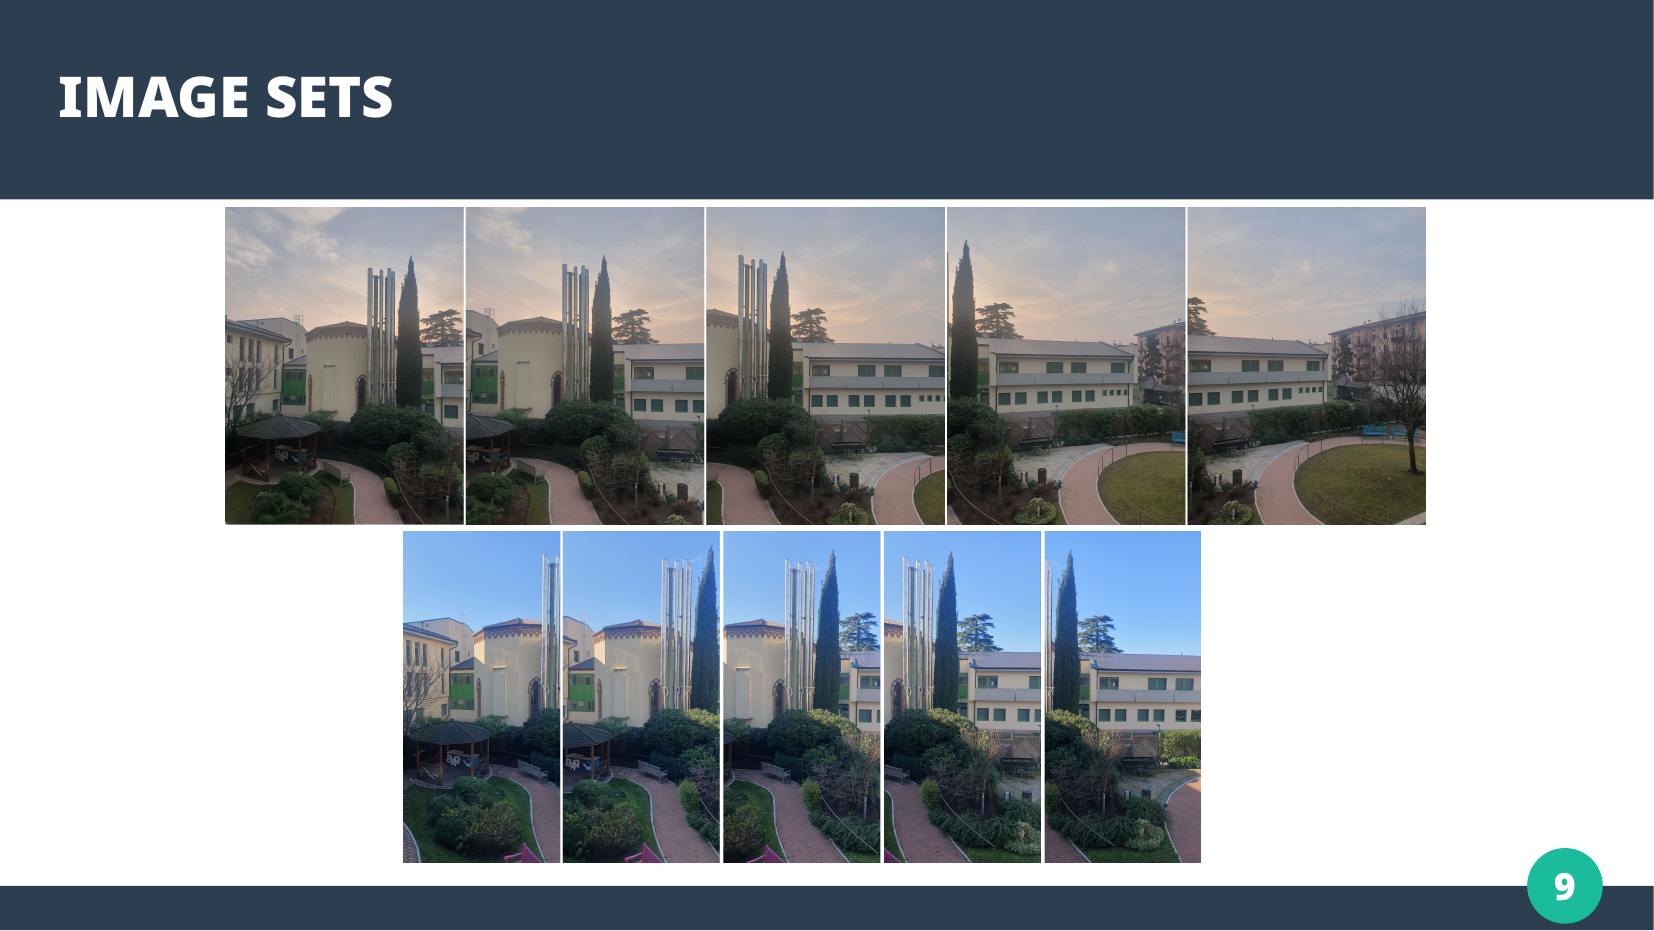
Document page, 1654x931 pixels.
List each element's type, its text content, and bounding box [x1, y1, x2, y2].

picture [225, 207, 1426, 526]
title IMAGE SETS [59, 37, 1595, 155]
picture [403, 531, 1201, 863]
